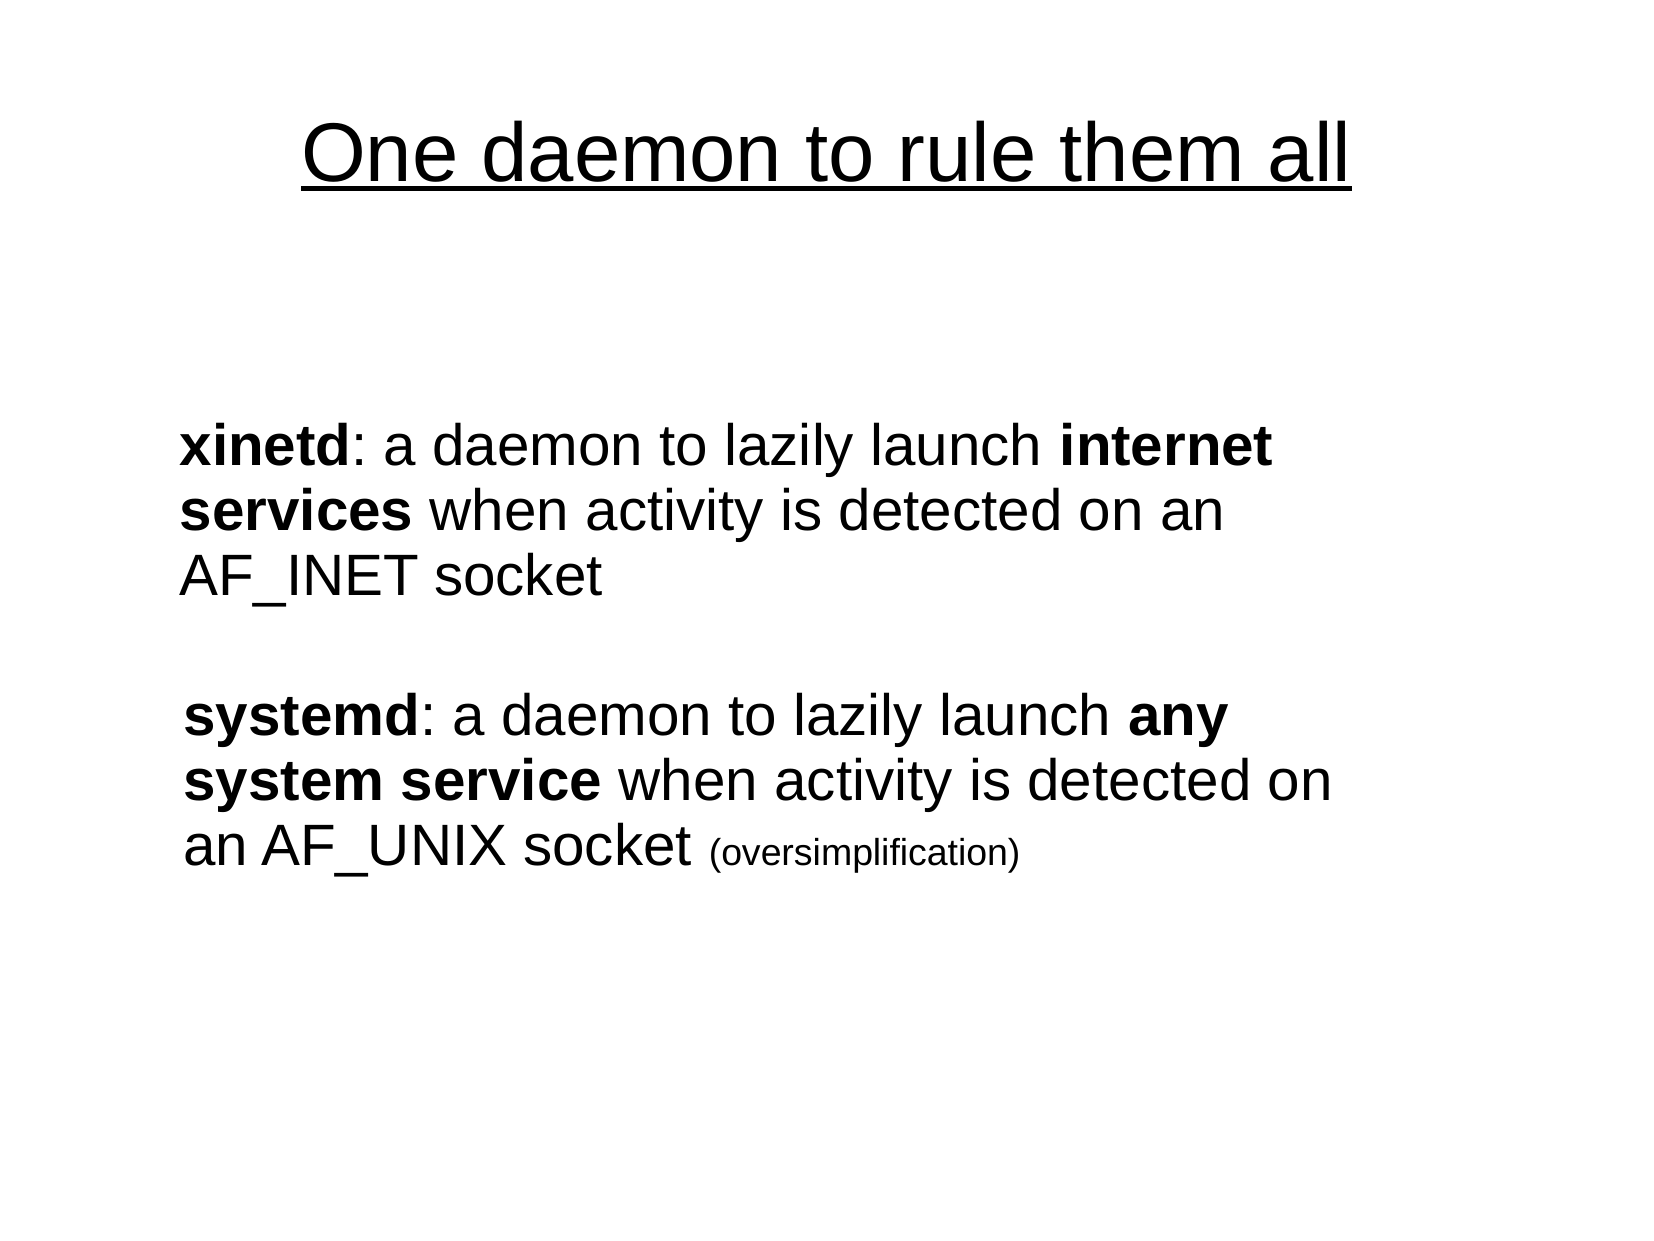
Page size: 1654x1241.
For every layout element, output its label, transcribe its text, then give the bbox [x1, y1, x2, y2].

text_box xinetd: a daemon to lazily launch internet services when activity is detected on an AF_INET socket [164, 405, 1365, 514]
title One daemon to rule them all [82, 49, 1571, 257]
text_box systemd: a daemon to lazily launch any system service when activity is detected on an AF_UNIX socket (oversimplification) [168, 675, 1369, 781]
